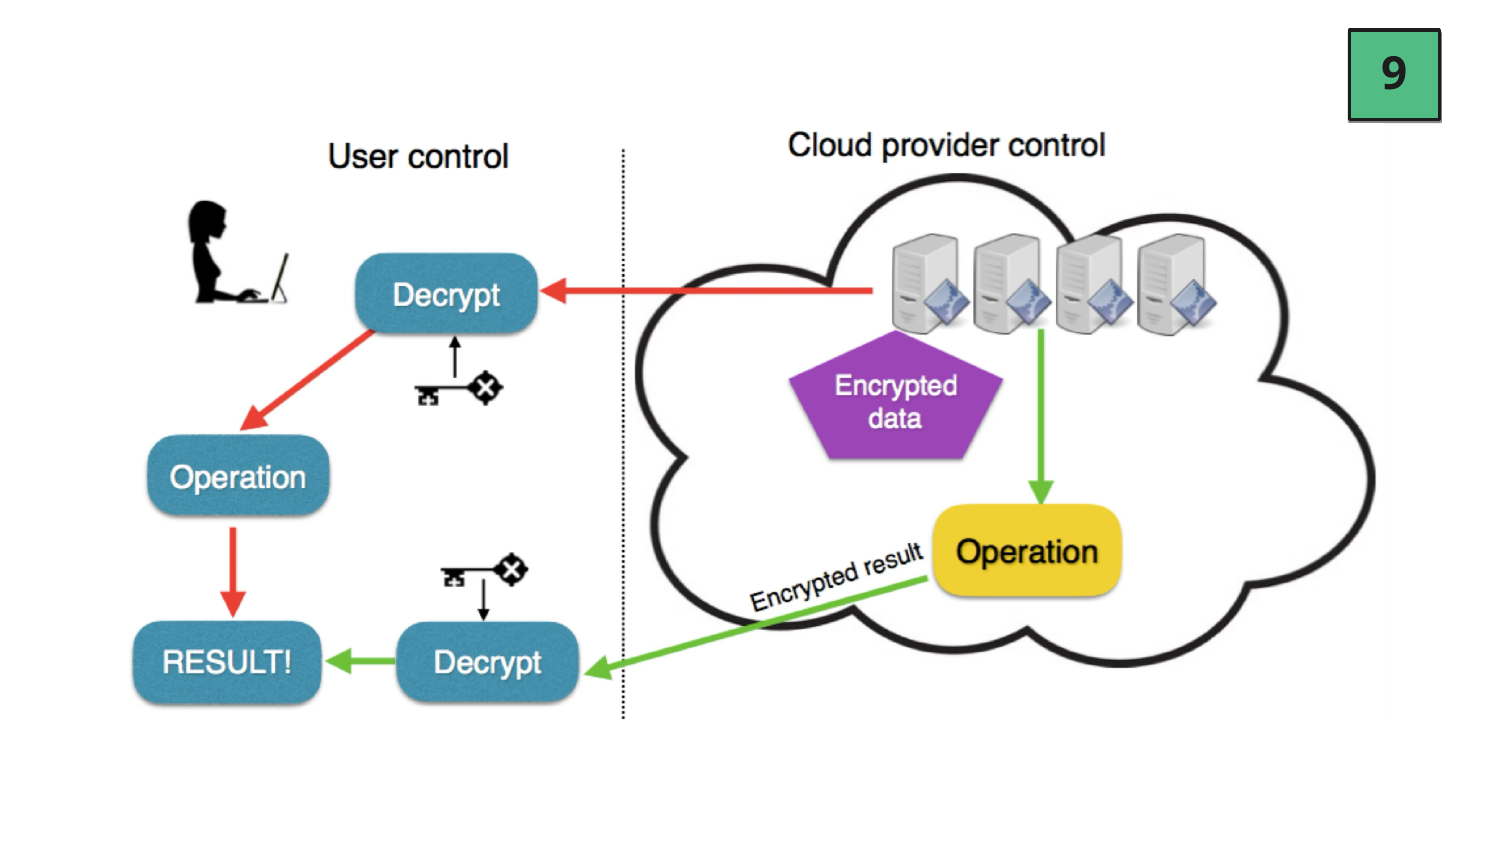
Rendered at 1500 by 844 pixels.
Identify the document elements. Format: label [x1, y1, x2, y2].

picture [115, 123, 1385, 720]
